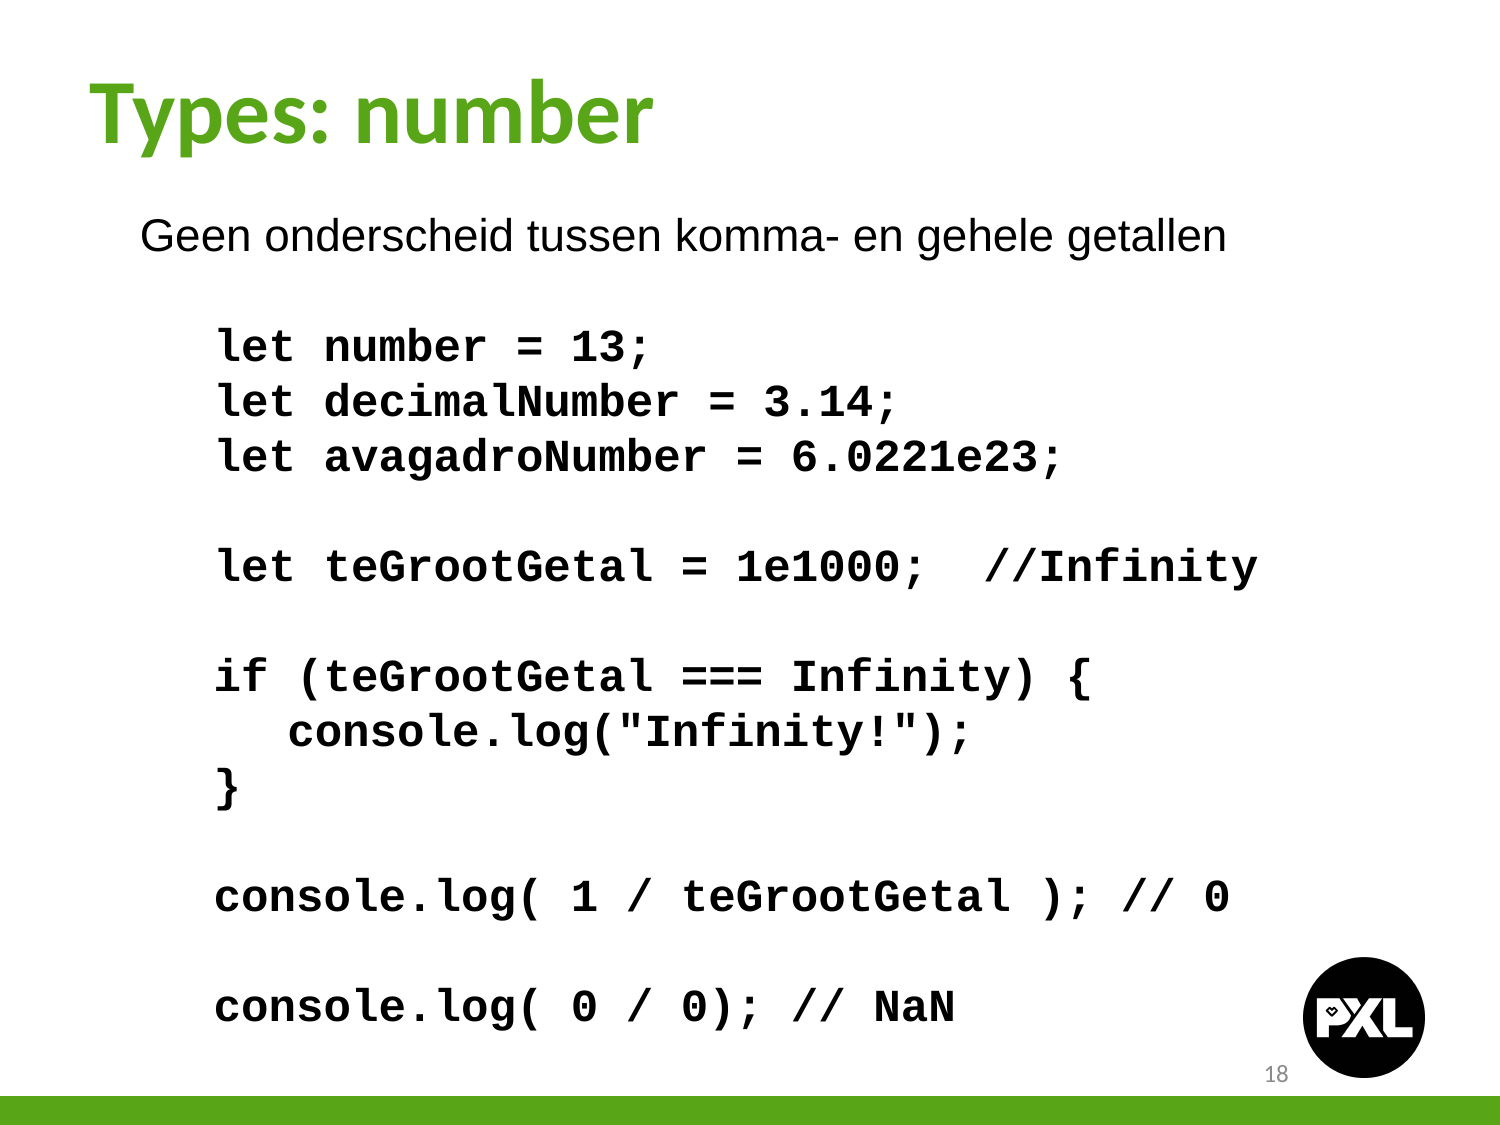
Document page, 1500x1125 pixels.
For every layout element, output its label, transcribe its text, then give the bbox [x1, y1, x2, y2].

text_box Geen onderscheid tussen komma- en gehele getallen let number = 13; let decimalNumber = 3.14; let avagadroNumber = 6.0221e23; let teGrootGetal = 1e1000; //Infinity if (teGrootGetal === Infinity) { console.log("Infinity!"); } console.log( 1 / teGrootGetal ); // 0 console.log( 0 / 0); // NaN [124, 198, 1413, 925]
text_box <number> [1074, 1042, 1304, 1103]
picture [1303, 957, 1425, 1078]
text_box Types: number [75, 45, 1425, 233]
